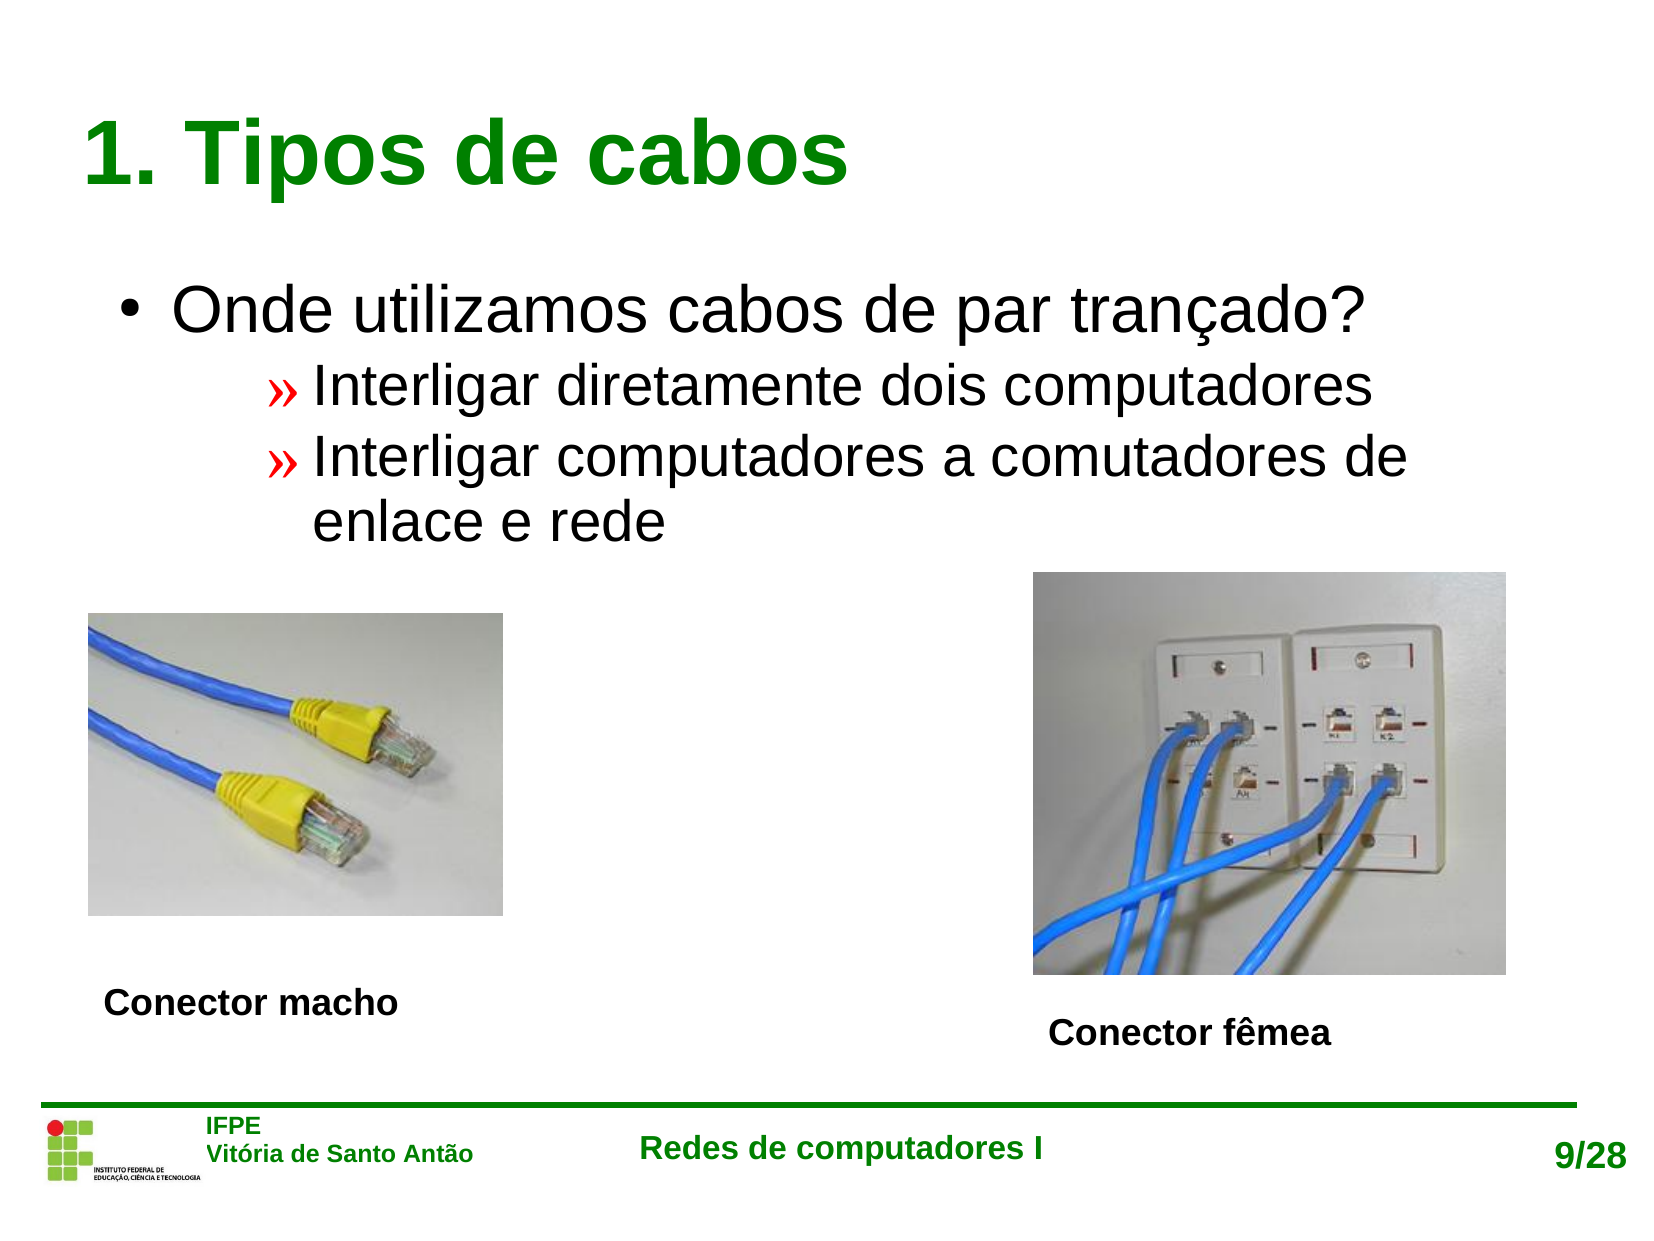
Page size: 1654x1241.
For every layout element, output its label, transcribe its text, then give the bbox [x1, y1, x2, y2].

picture [88, 613, 503, 916]
picture [39, 1111, 207, 1191]
title 1. Tipos de cabos [82, 49, 1571, 257]
picture [1033, 572, 1506, 975]
list Onde utilizamos cabos de par trançado? Interligar diretamente dois computadores Interligar computadores a comutadores de enlace e rede [82, 272, 1571, 1091]
text_box Conector macho [88, 974, 502, 1032]
text_box Conector fêmea [1033, 1003, 1477, 1061]
